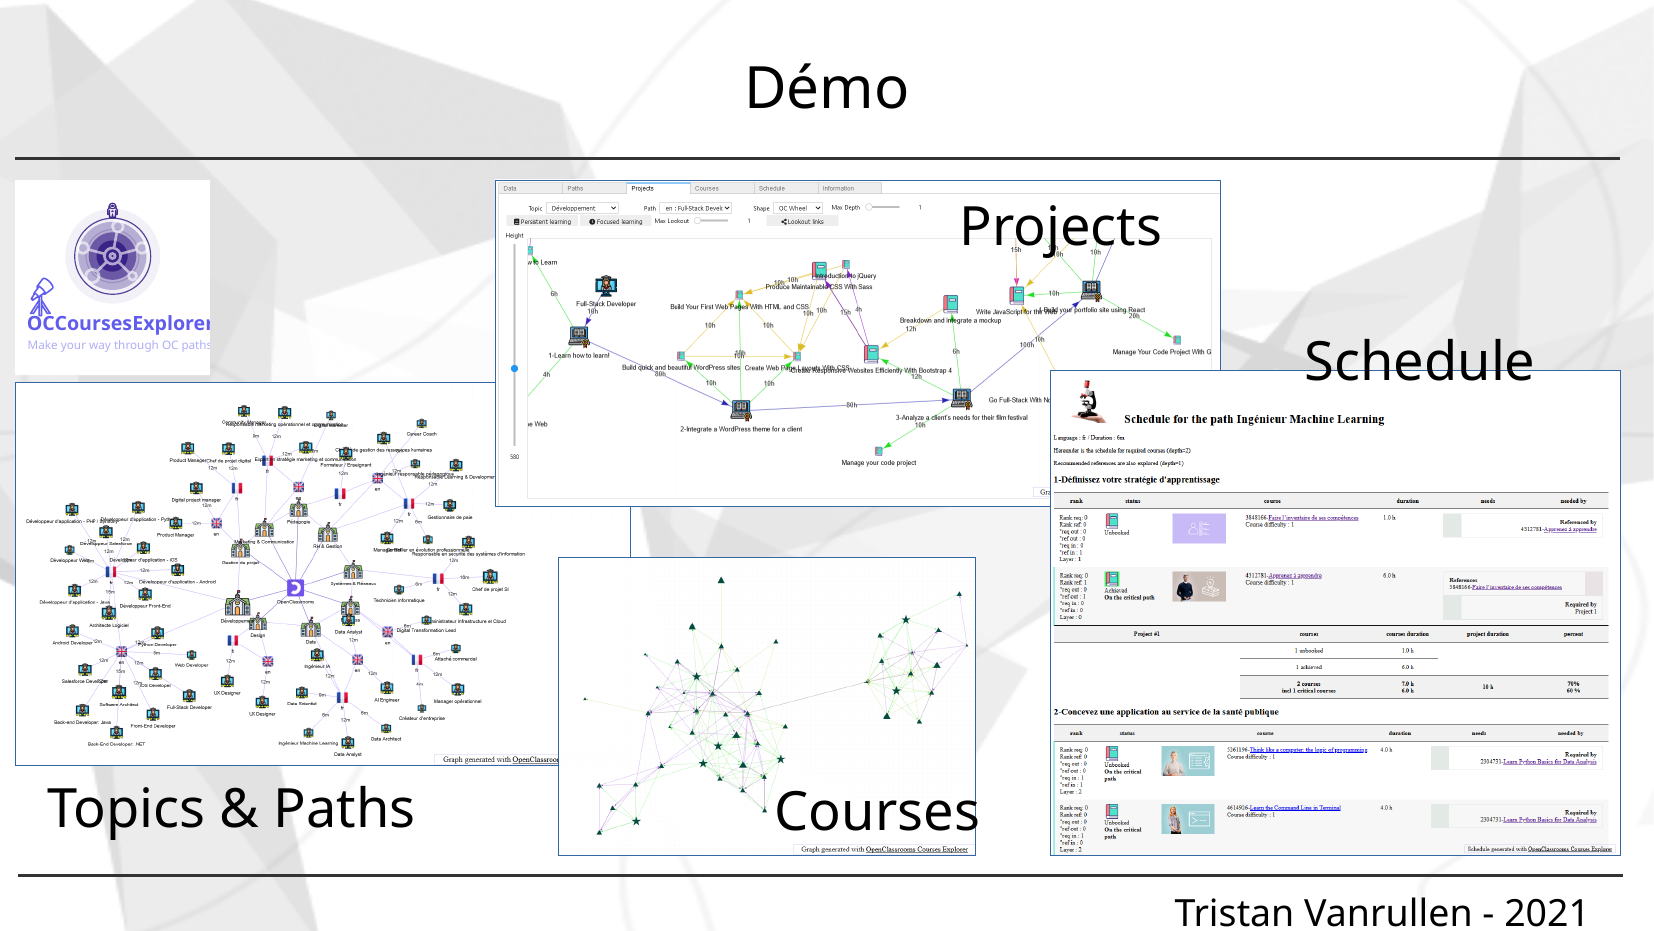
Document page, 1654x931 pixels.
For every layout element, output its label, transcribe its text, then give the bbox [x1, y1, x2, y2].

text_box Tristan Vanrullen - 2021 [30, 878, 1606, 931]
text_box Topics & Paths [32, 762, 528, 838]
picture [0, 0, 1654, 931]
text_box Schedule [1290, 315, 1606, 439]
text_box Courses [759, 765, 1036, 841]
title Démo [82, 2, 1571, 157]
text_box Projects [945, 180, 1221, 256]
